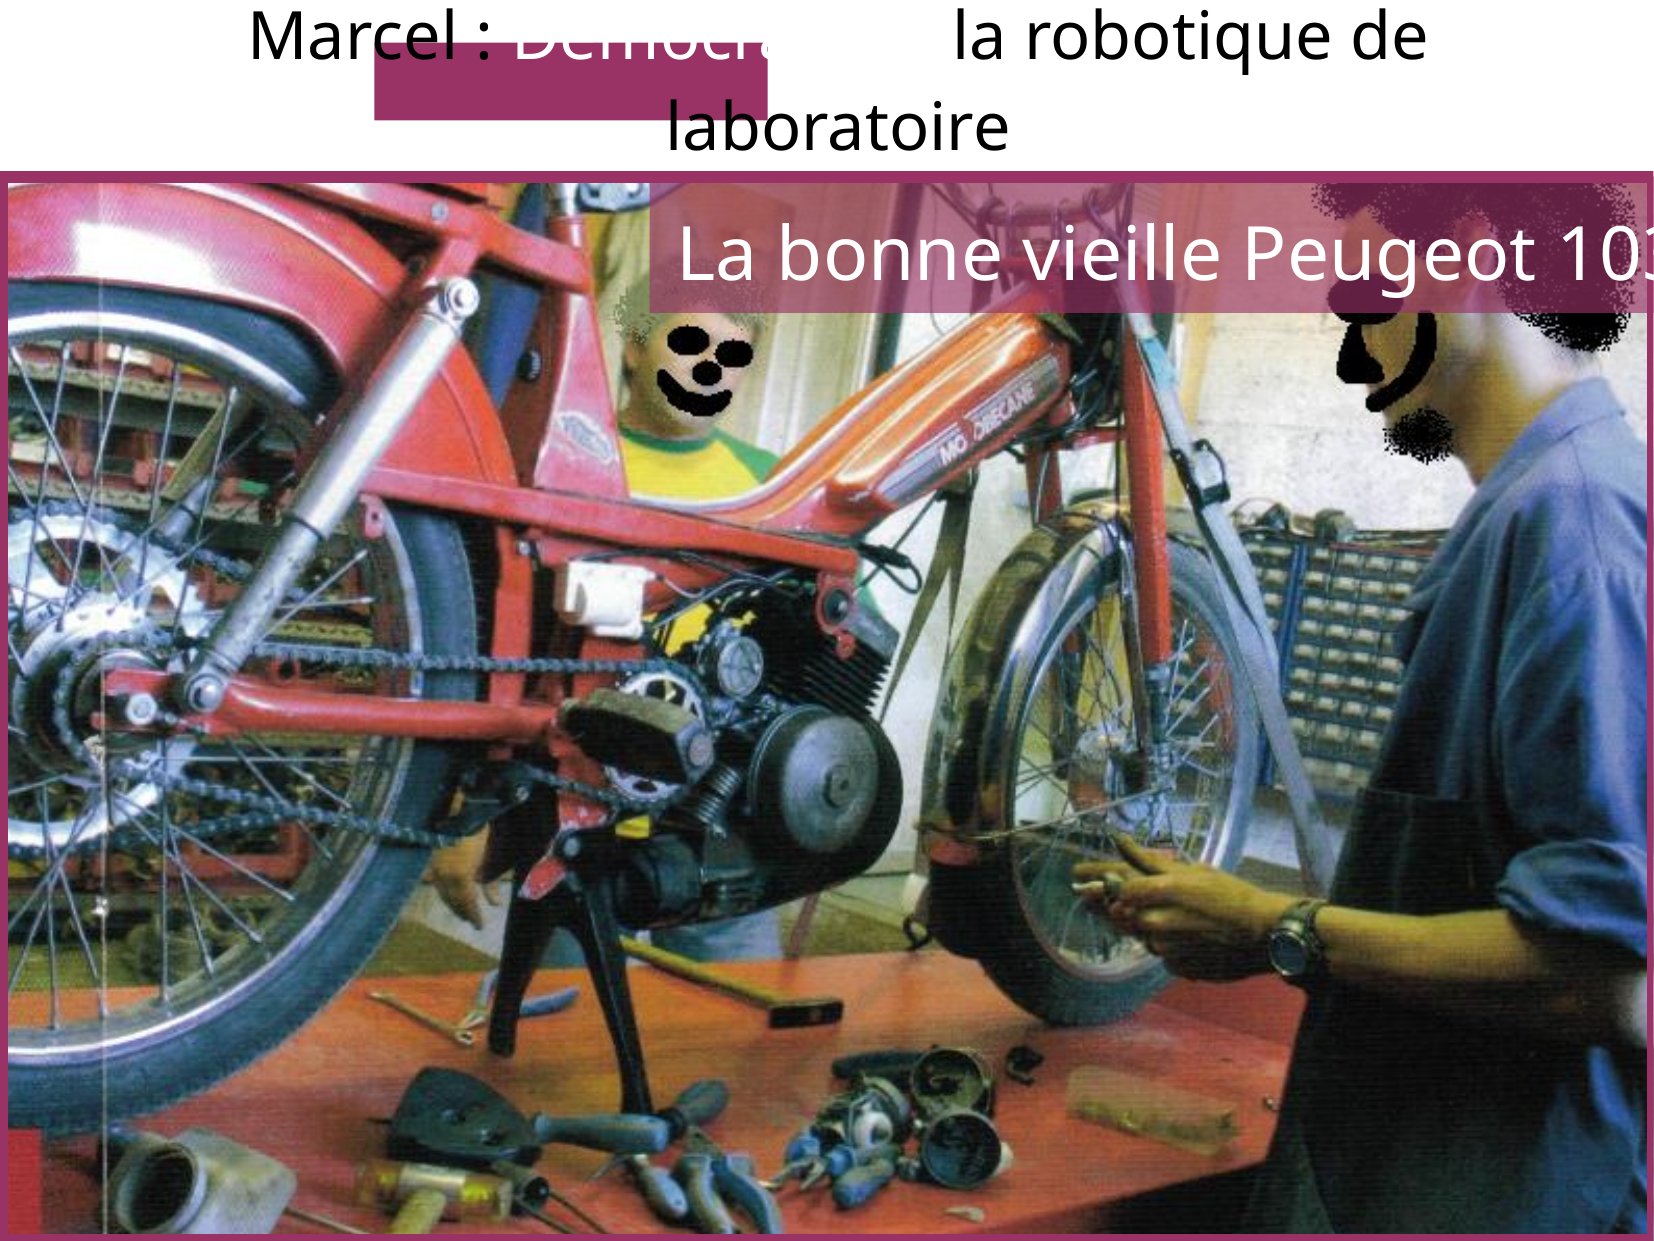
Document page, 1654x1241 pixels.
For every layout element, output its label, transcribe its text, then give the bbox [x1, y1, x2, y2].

picture [8, 183, 1647, 1234]
title Marcel : Démocratiser la robotique de laboratoire [94, 35, 1583, 123]
text_box [649, 176, 1654, 313]
text_box La bonne vieille Peugeot 103 [661, 193, 1629, 306]
